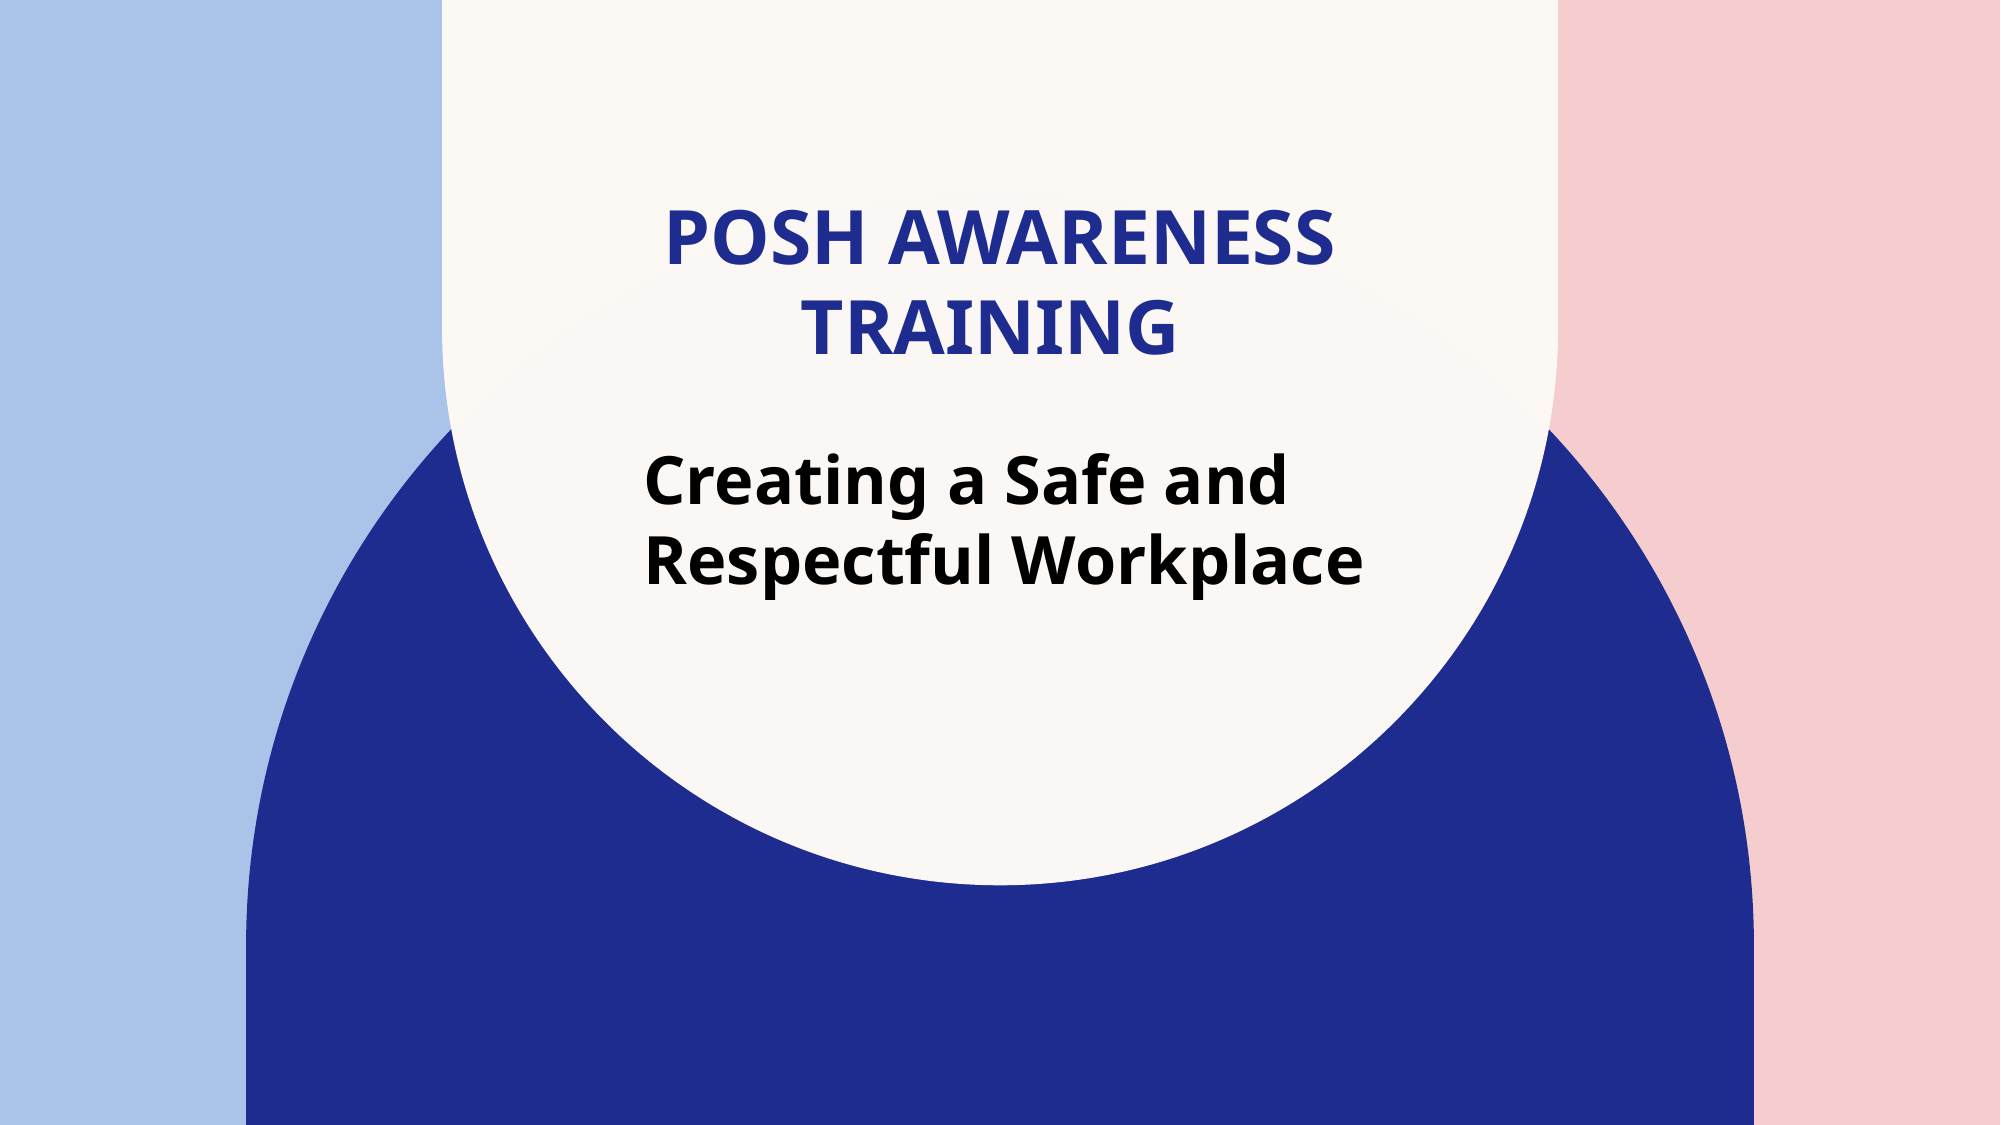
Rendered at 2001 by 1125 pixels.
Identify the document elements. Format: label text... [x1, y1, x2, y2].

text_box Creating a Safe and Respectful Workplace [628, 430, 1413, 653]
title POSH Awareness Training [475, 132, 1525, 517]
